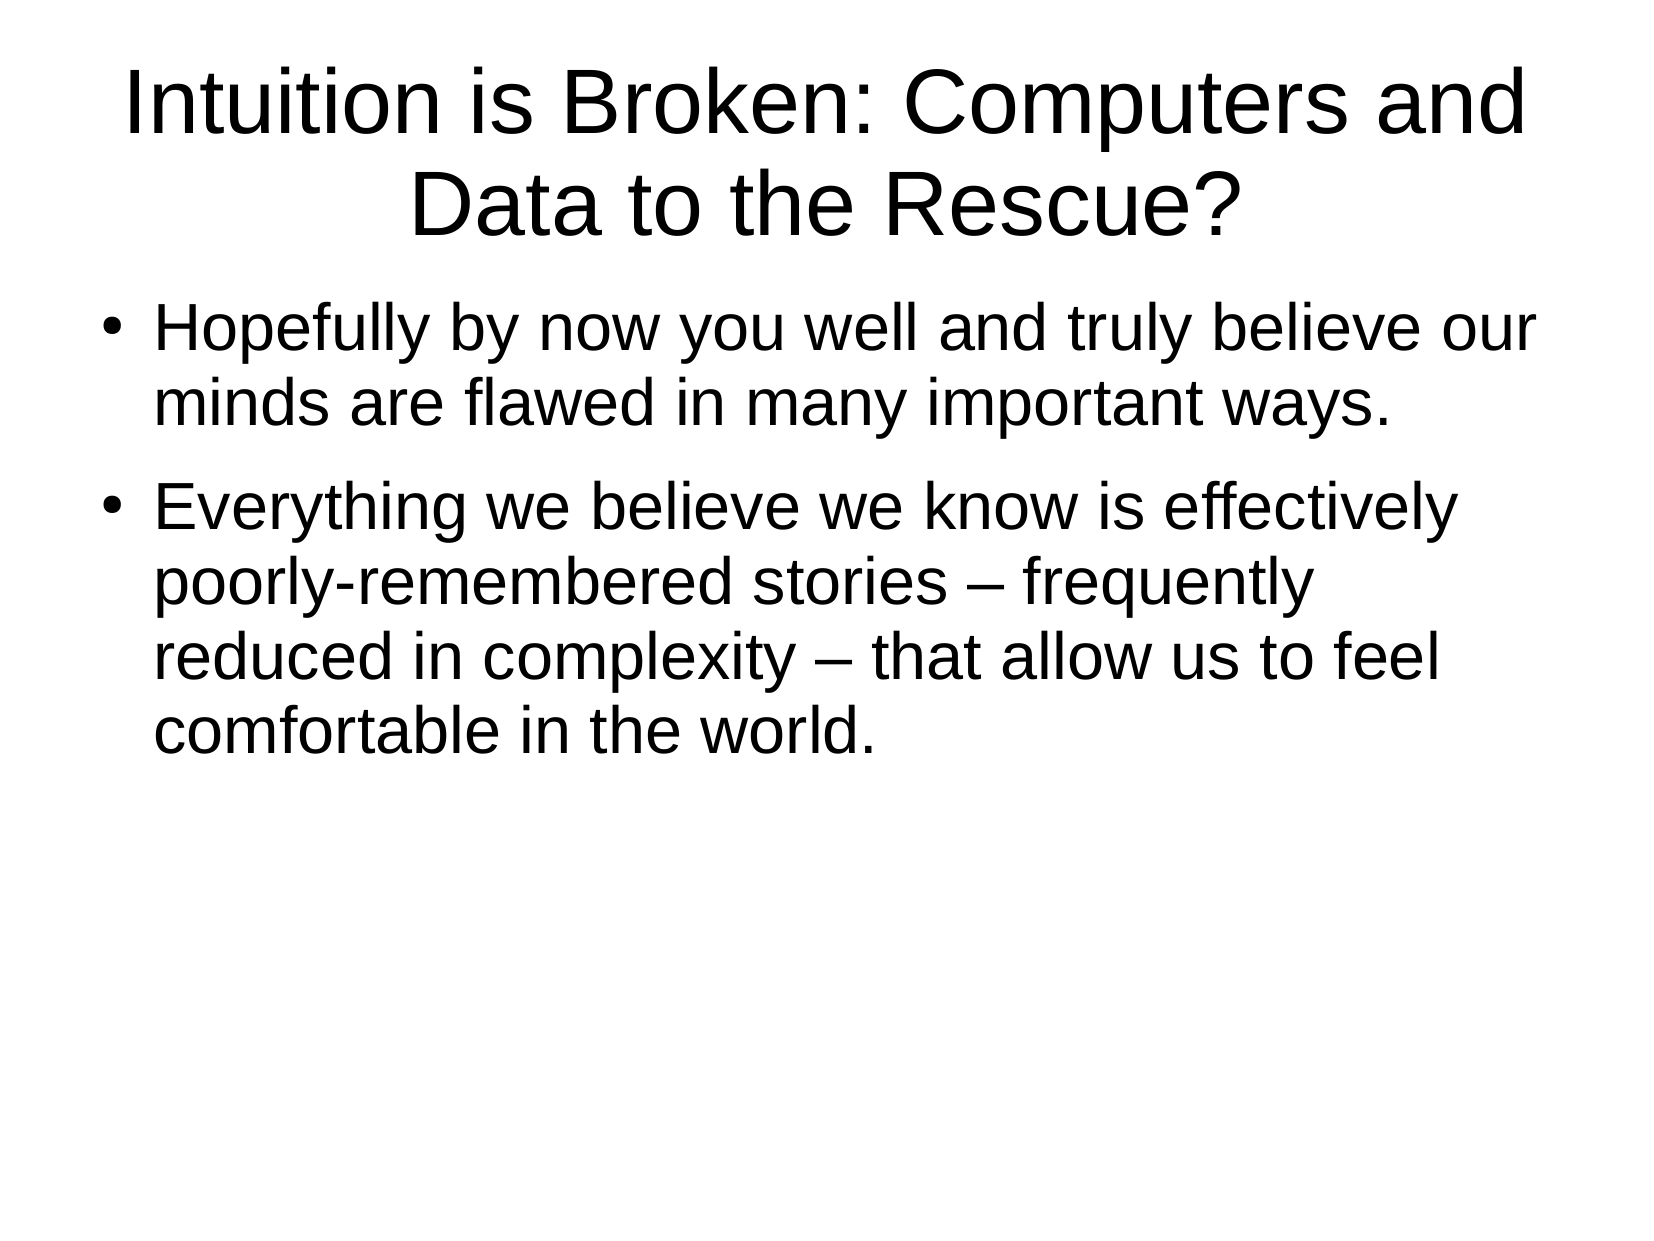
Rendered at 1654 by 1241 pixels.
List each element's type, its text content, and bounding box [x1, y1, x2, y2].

list Hopefully by now you well and truly believe our minds are flawed in many important ways. Everything we believe we know is effectively poorly-remembered stories – frequently reduced in complexity – that allow us to feel comfortable in the world. [82, 290, 1571, 1010]
title Intuition is Broken: Computers and Data to the Rescue? [82, 49, 1571, 257]
